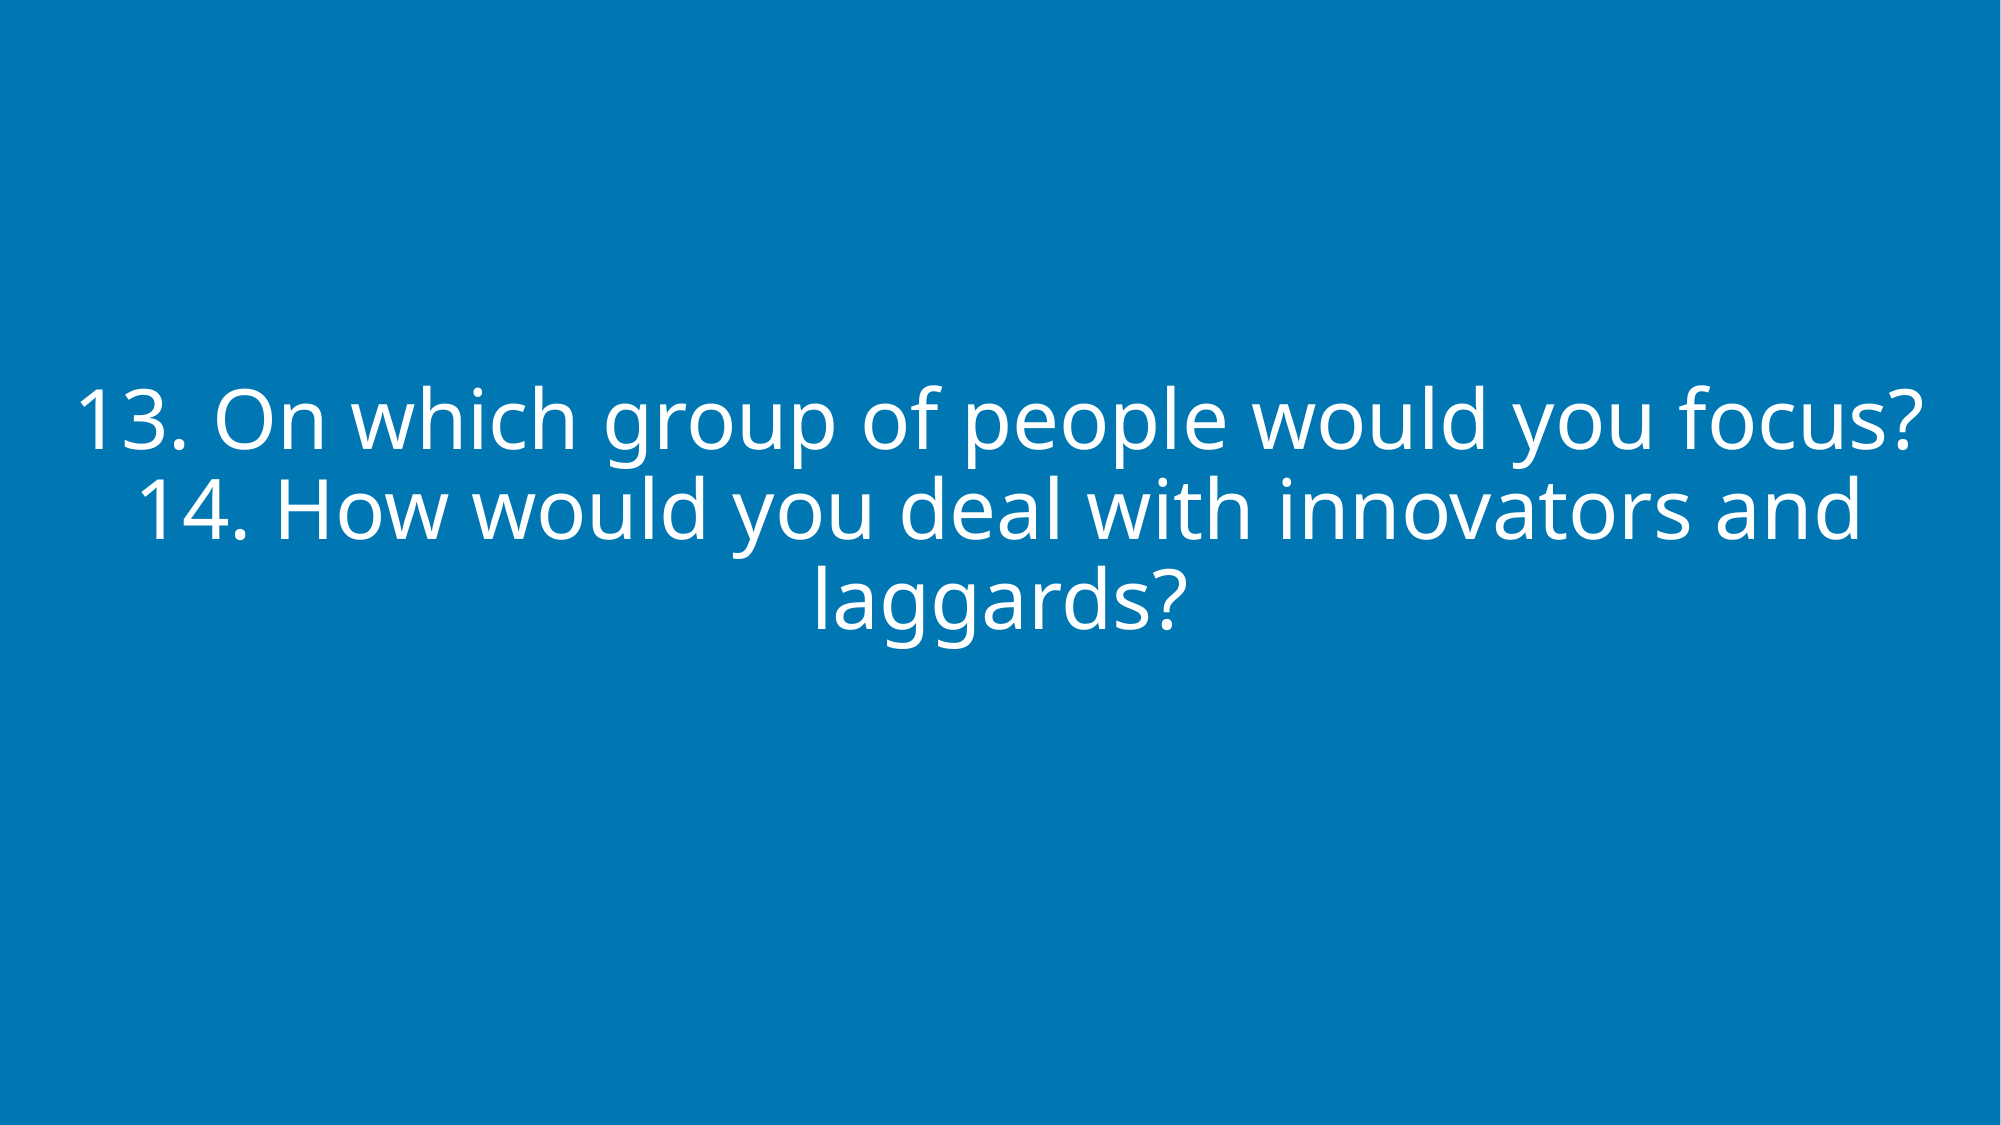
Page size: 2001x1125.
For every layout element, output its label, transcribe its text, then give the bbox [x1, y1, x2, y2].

list 13. On which group of people would you focus? 14. How would you deal with innovators and laggards? [72, 72, 1928, 1053]
